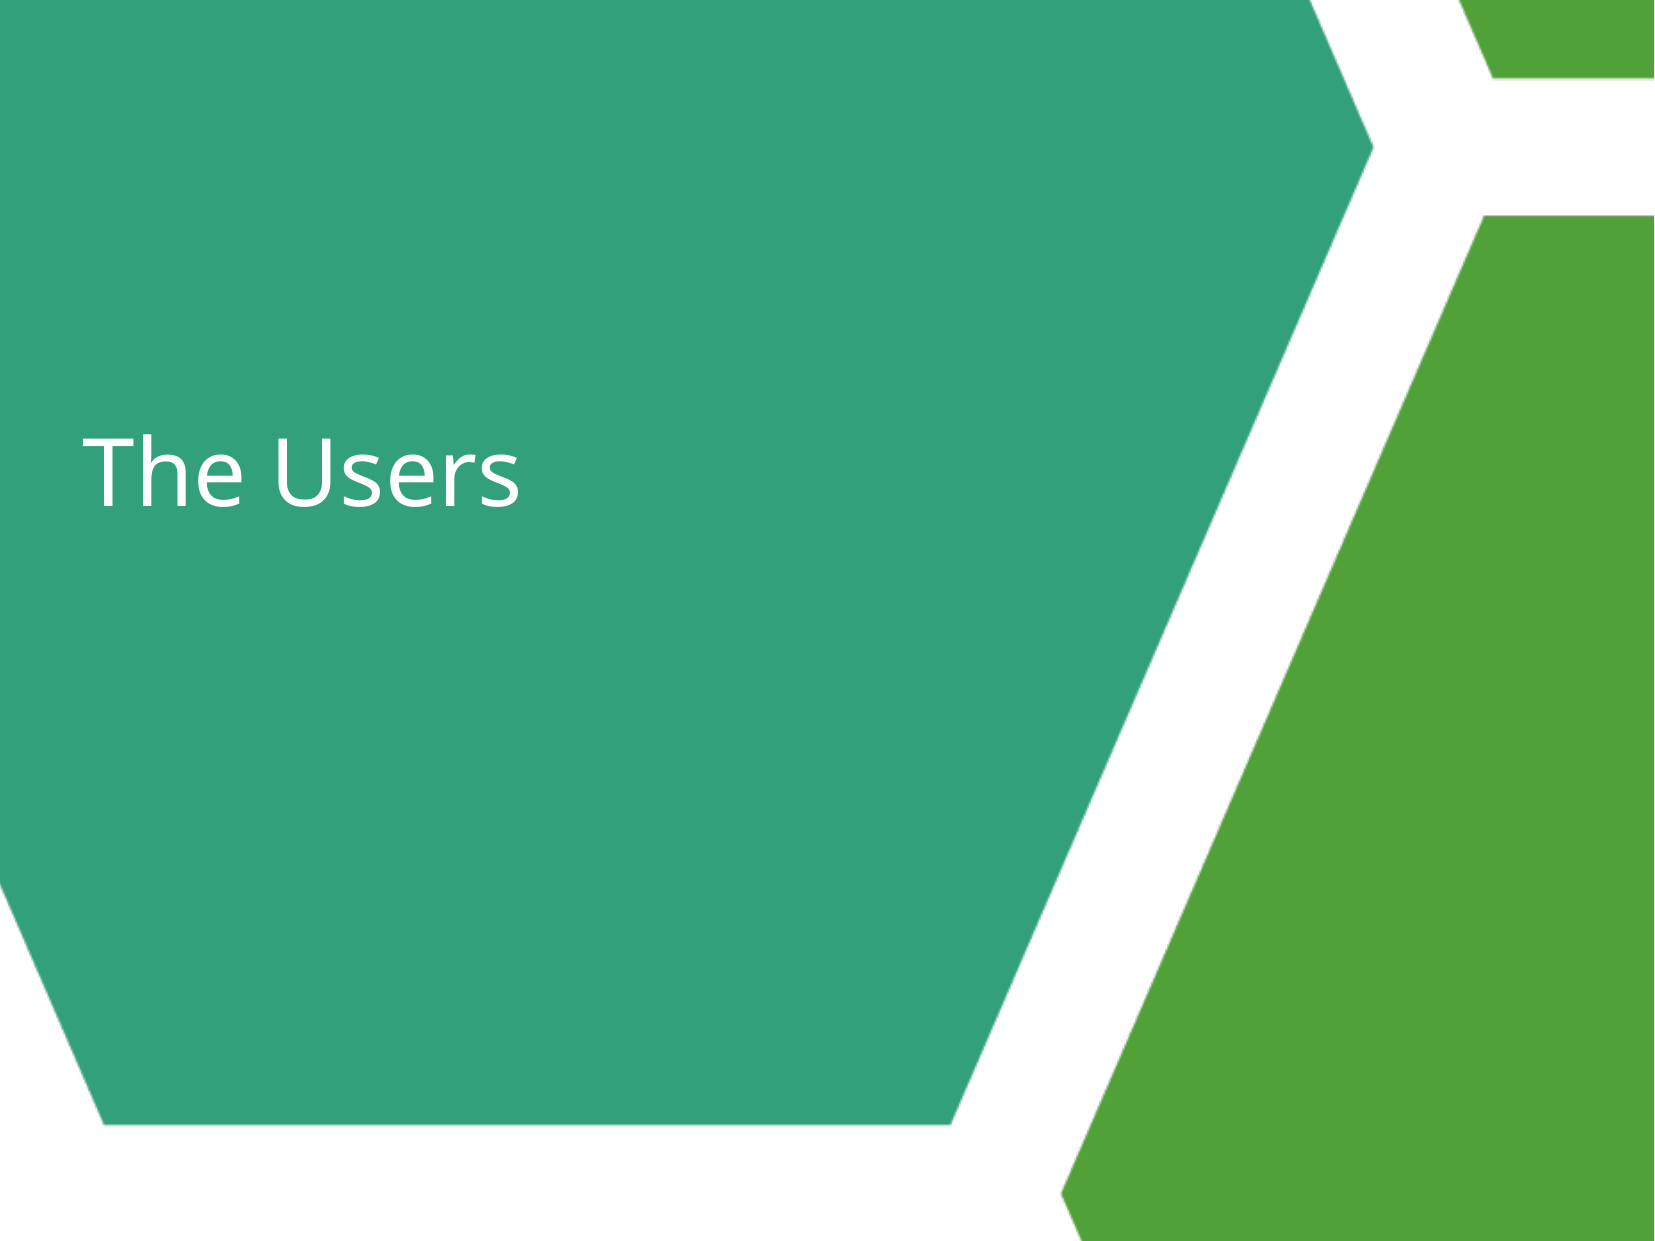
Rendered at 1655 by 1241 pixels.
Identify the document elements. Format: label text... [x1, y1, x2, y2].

picture [0, 0, 1655, 1241]
title The Users [82, 292, 1218, 648]
